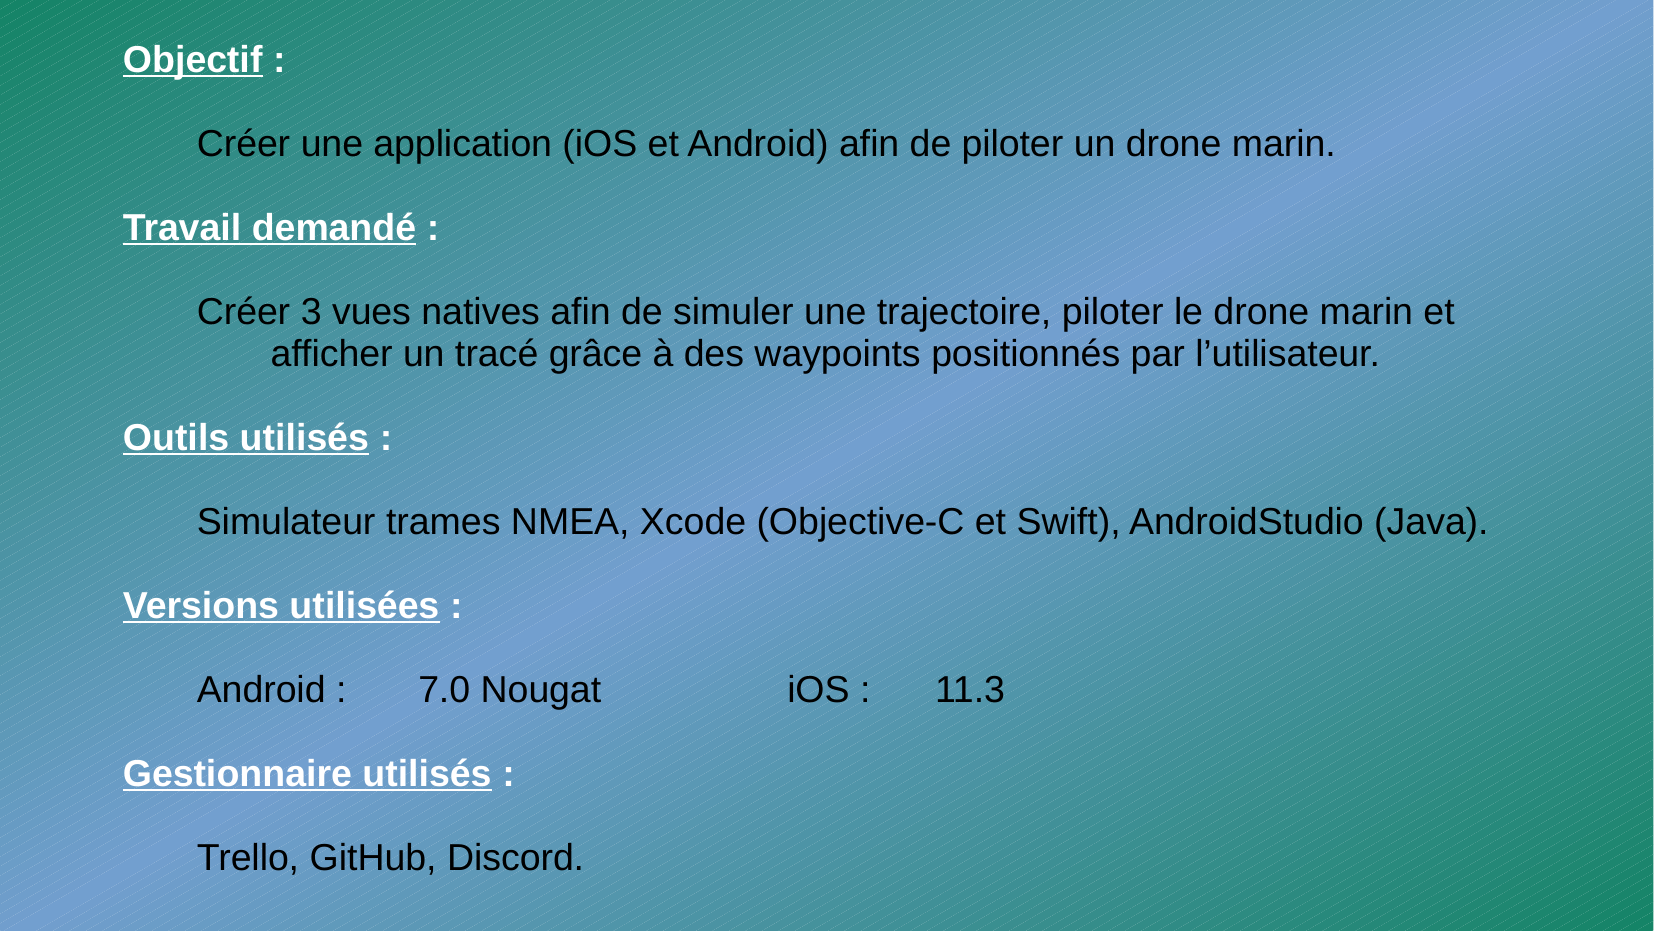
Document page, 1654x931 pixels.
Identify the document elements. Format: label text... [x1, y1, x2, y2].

text_box Objectif : Créer une application (iOS et Android) afin de piloter un drone marin. Travail demandé : Créer 3 vues natives afin de simuler une trajectoire, piloter le drone marin et afficher un tracé grâce à des waypoints positionnés par l’utilisateur. Outils utilisés : Simulateur trames NMEA, Xcode (Objective-C et Swift), AndroidStudio (Java). Versions utilisées : Android : 7.0 Nougat iOS : 11.3 Gestionnaire utilisés : Trello, GitHub, Discord. [108, 31, 1514, 886]
